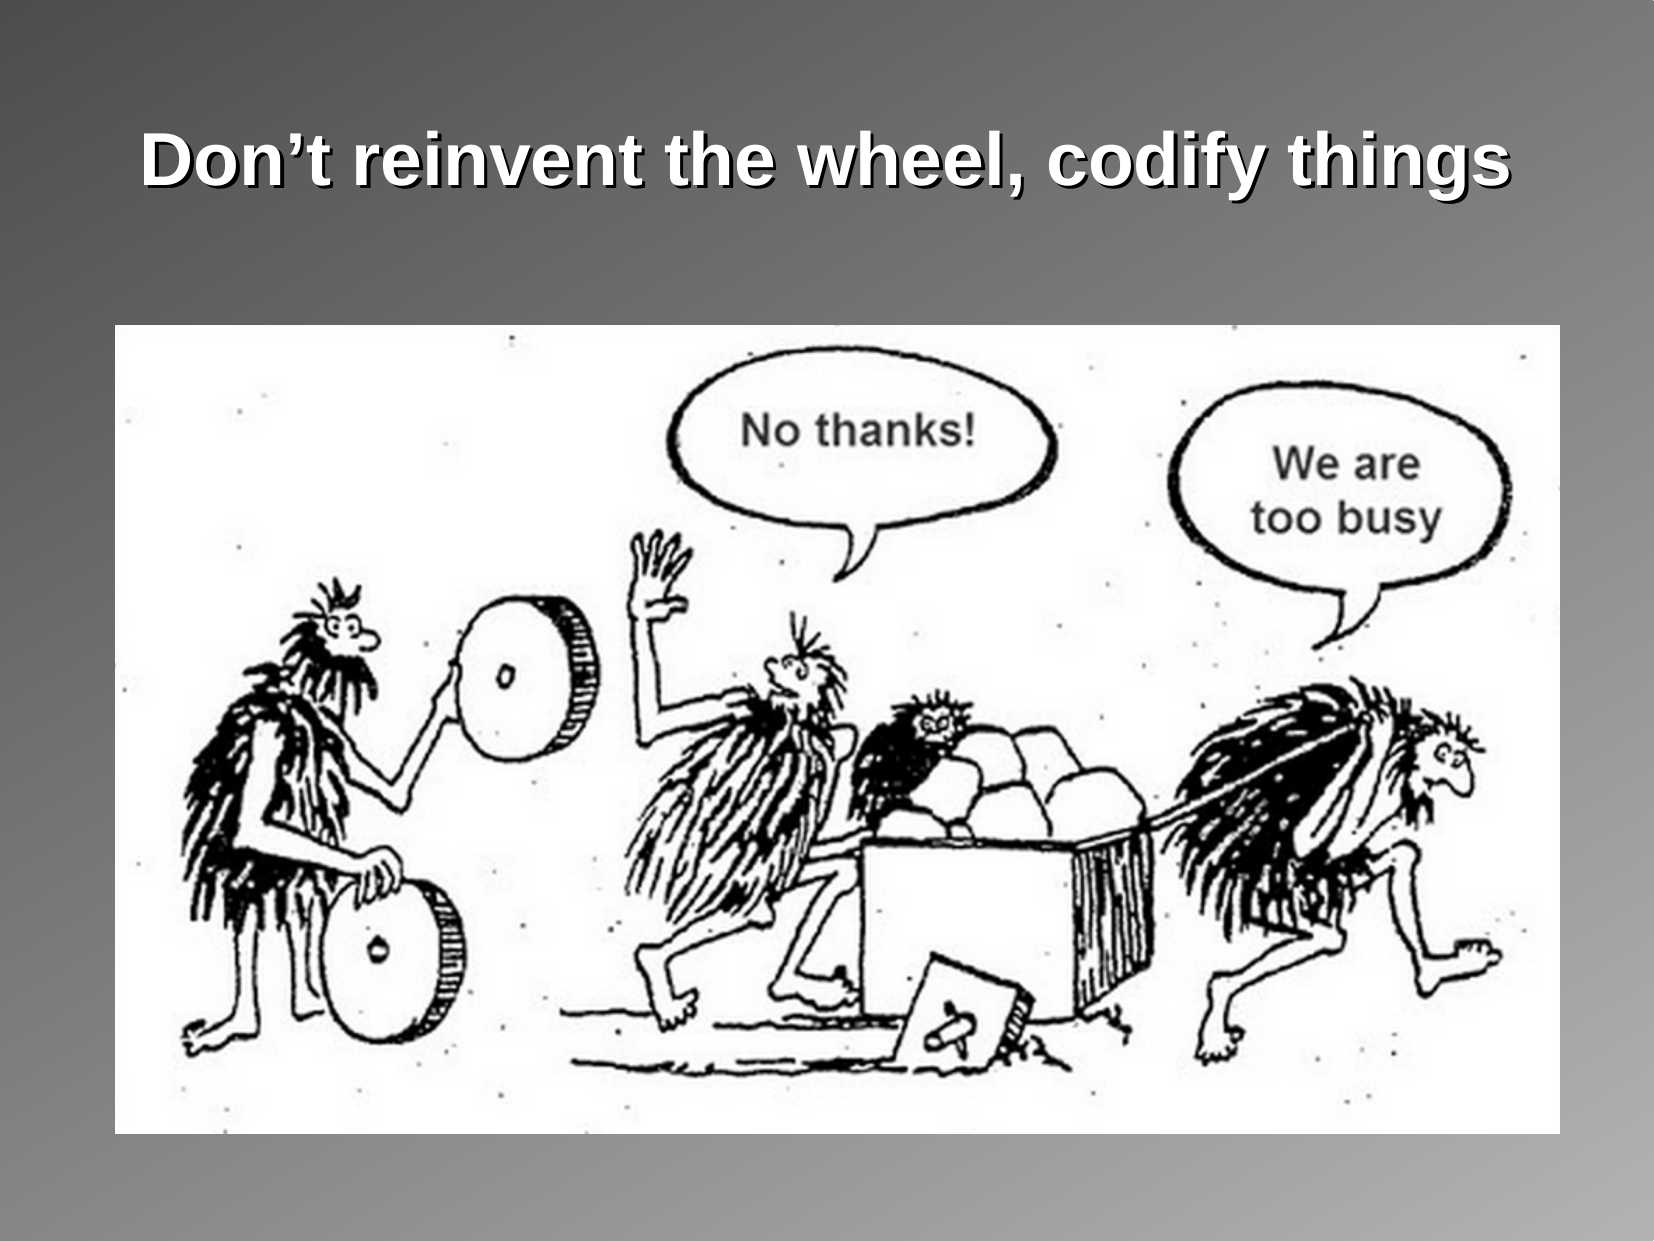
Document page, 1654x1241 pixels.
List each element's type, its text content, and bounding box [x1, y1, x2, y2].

title Don’t reinvent the wheel, codify things [82, 56, 1571, 264]
picture [115, 325, 1560, 1134]
